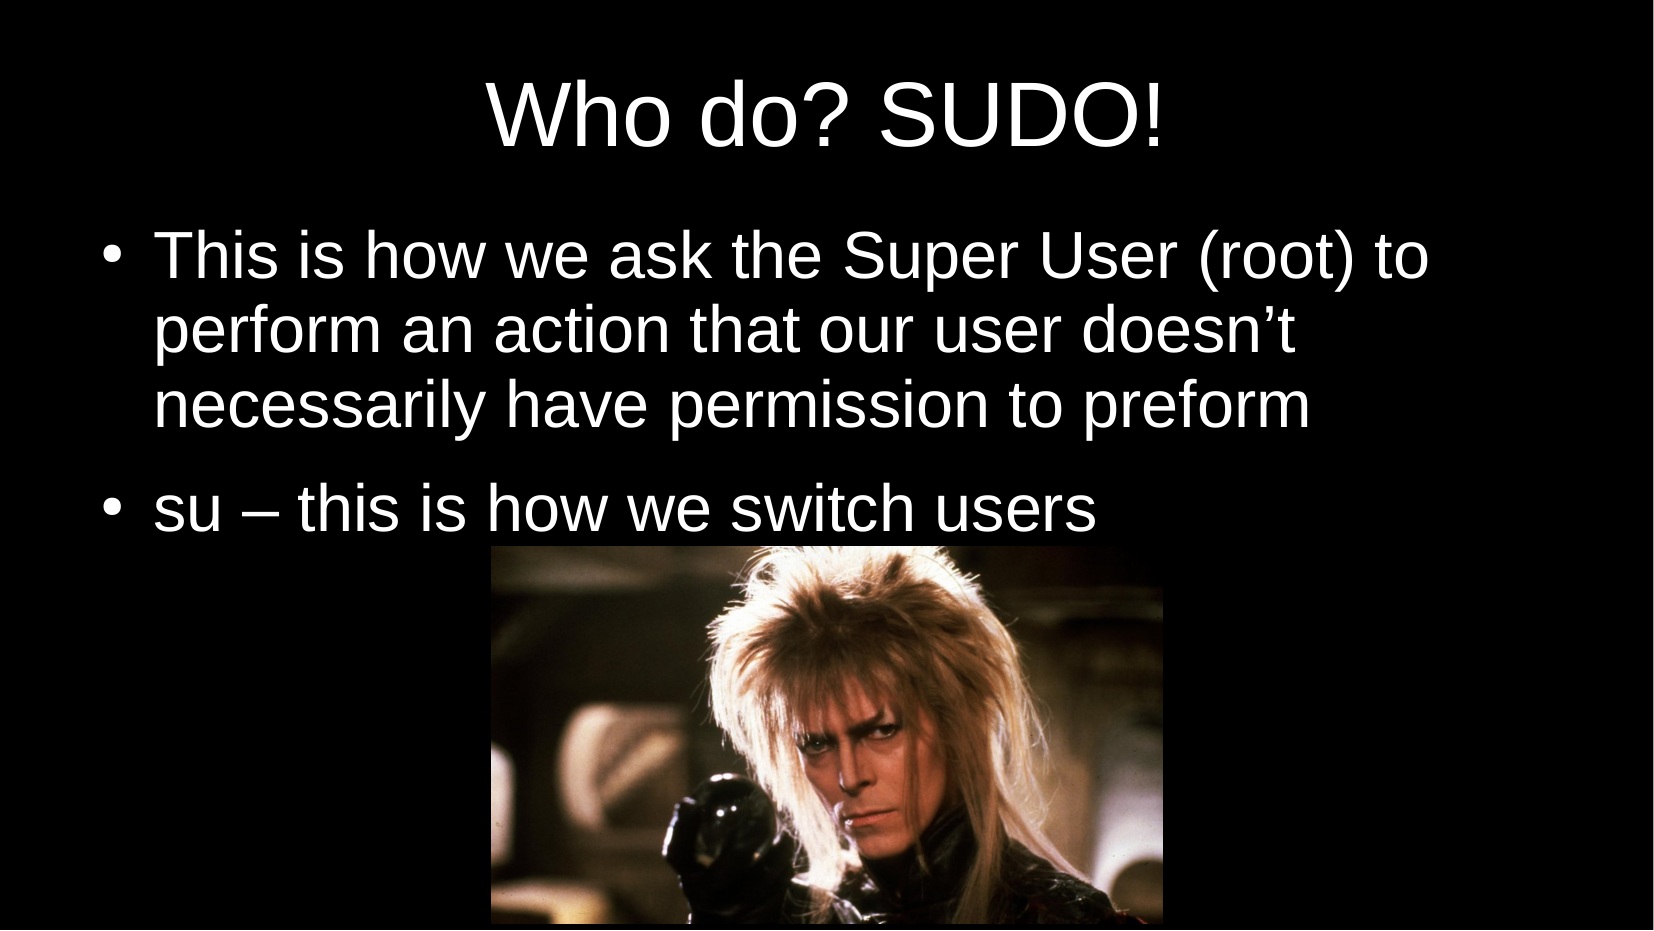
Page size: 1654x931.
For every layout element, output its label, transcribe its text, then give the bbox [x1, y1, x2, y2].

list This is how we ask the Super User (root) to perform an action that our user doesn’t necessarily have permission to preform su – this is how we switch users [82, 217, 1571, 758]
title Who do? SUDO! [82, 37, 1571, 193]
picture [491, 546, 1163, 924]
